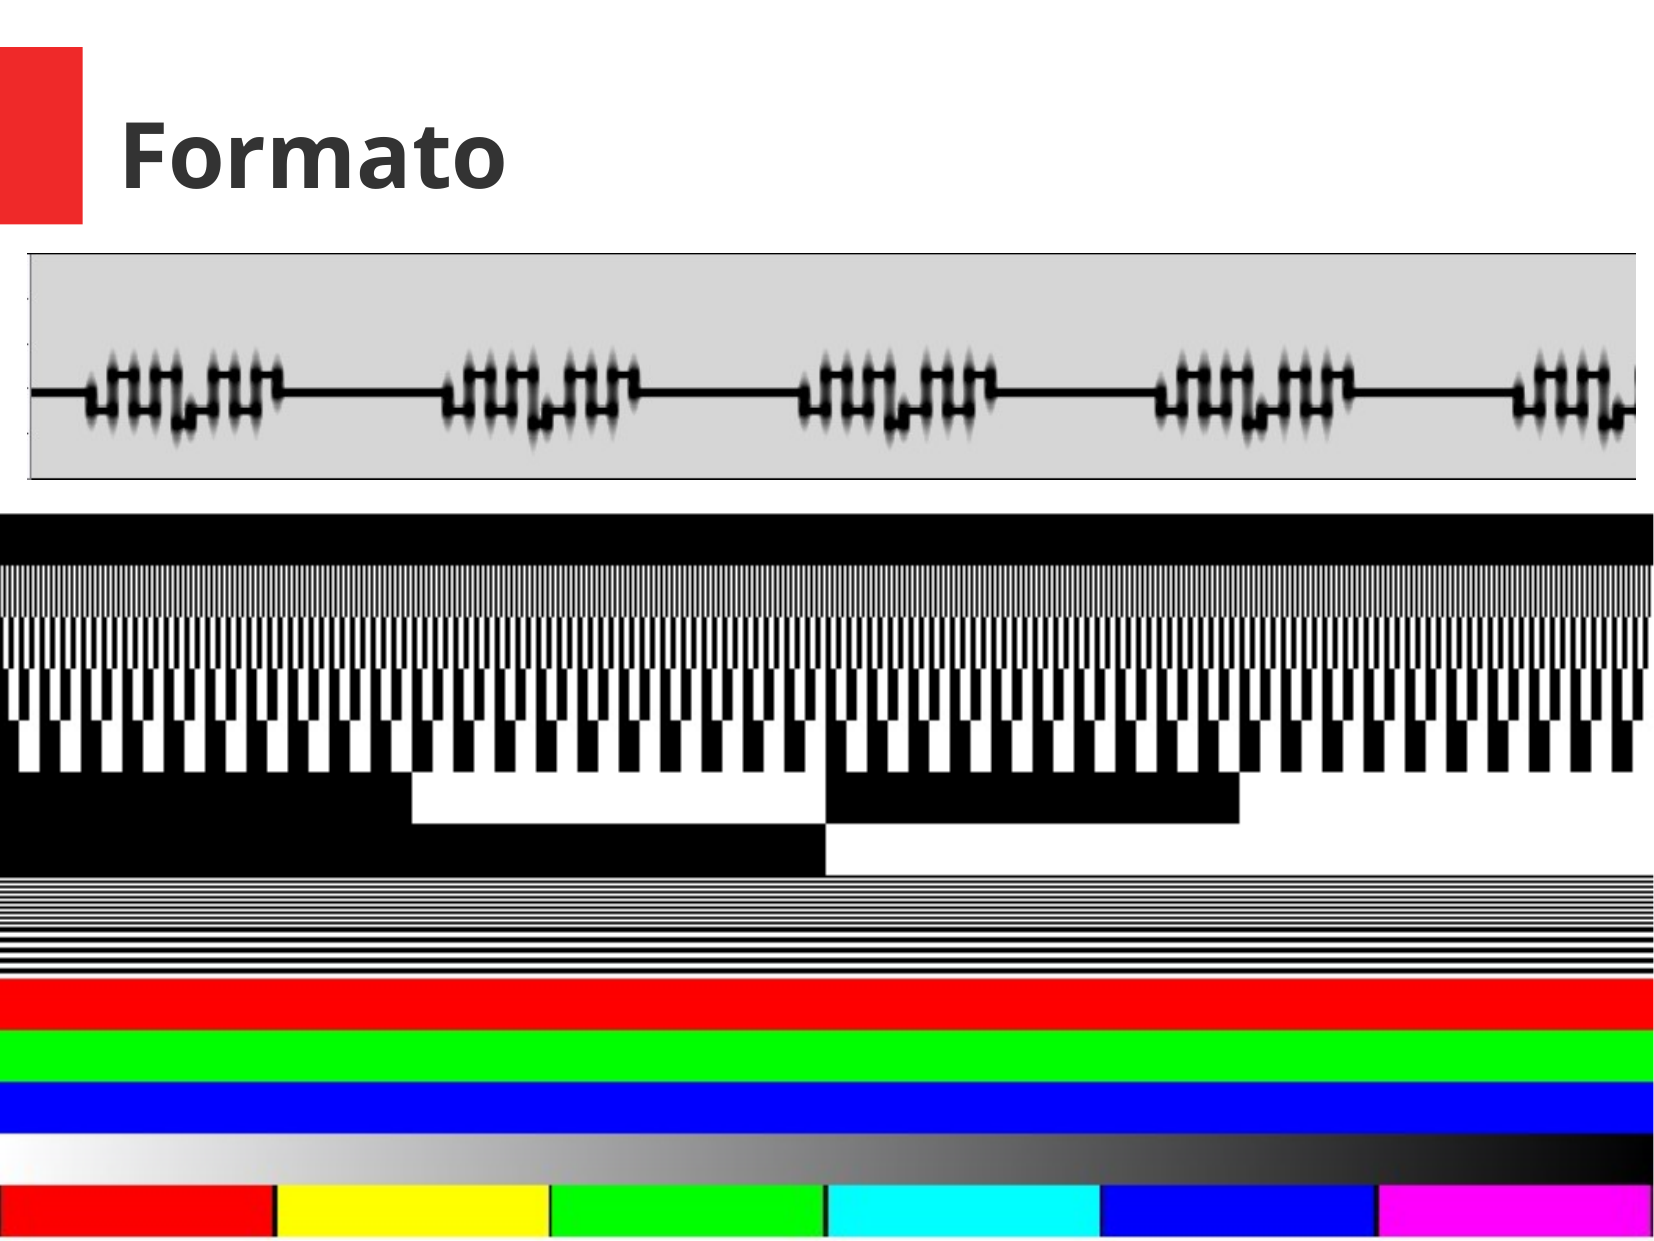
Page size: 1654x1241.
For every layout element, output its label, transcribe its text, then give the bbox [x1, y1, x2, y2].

picture [0, 253, 1654, 1241]
title Formato [118, 49, 1571, 253]
